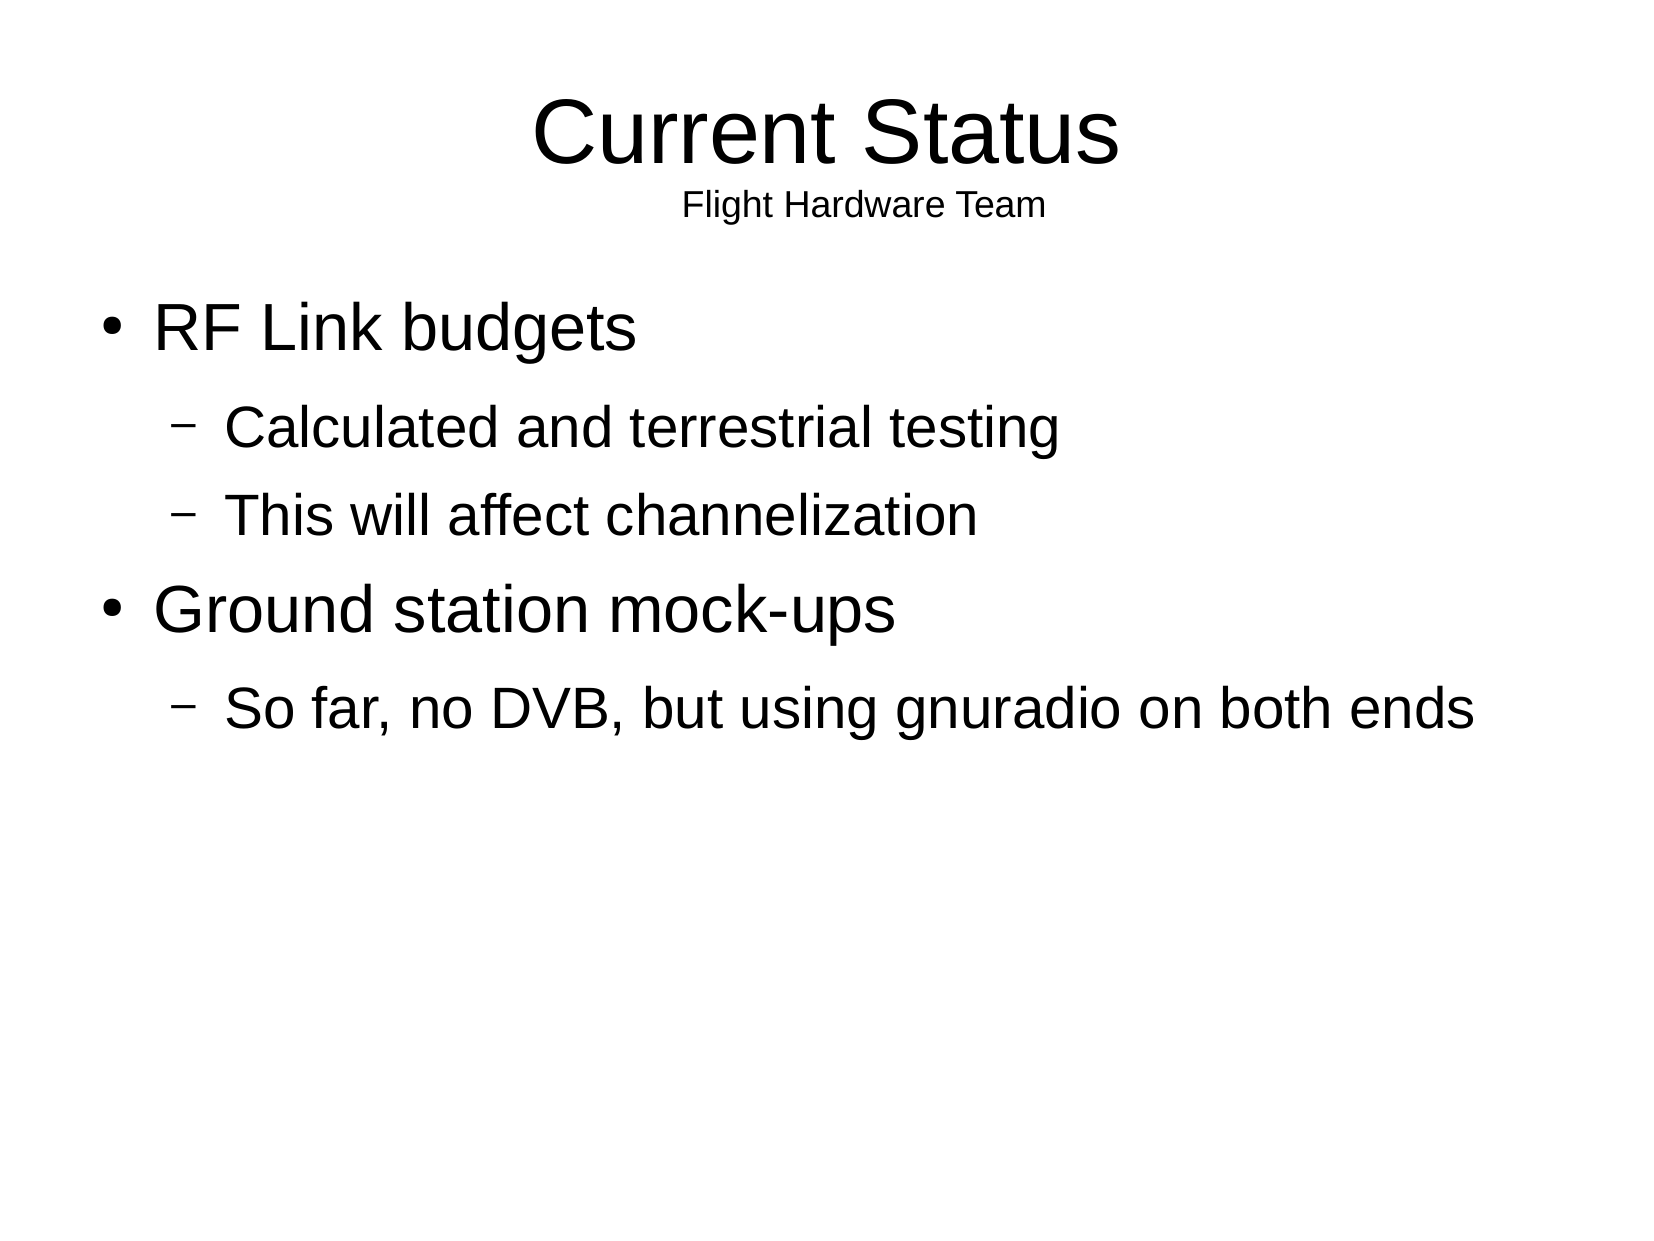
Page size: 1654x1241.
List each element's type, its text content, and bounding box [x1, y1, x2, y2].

list RF Link budgets Calculated and terrestrial testing This will affect channelization Ground station mock-ups So far, no DVB, but using gnuradio on both ends [82, 290, 1571, 1010]
title Current Status Flight Hardware Team [82, 49, 1571, 257]
